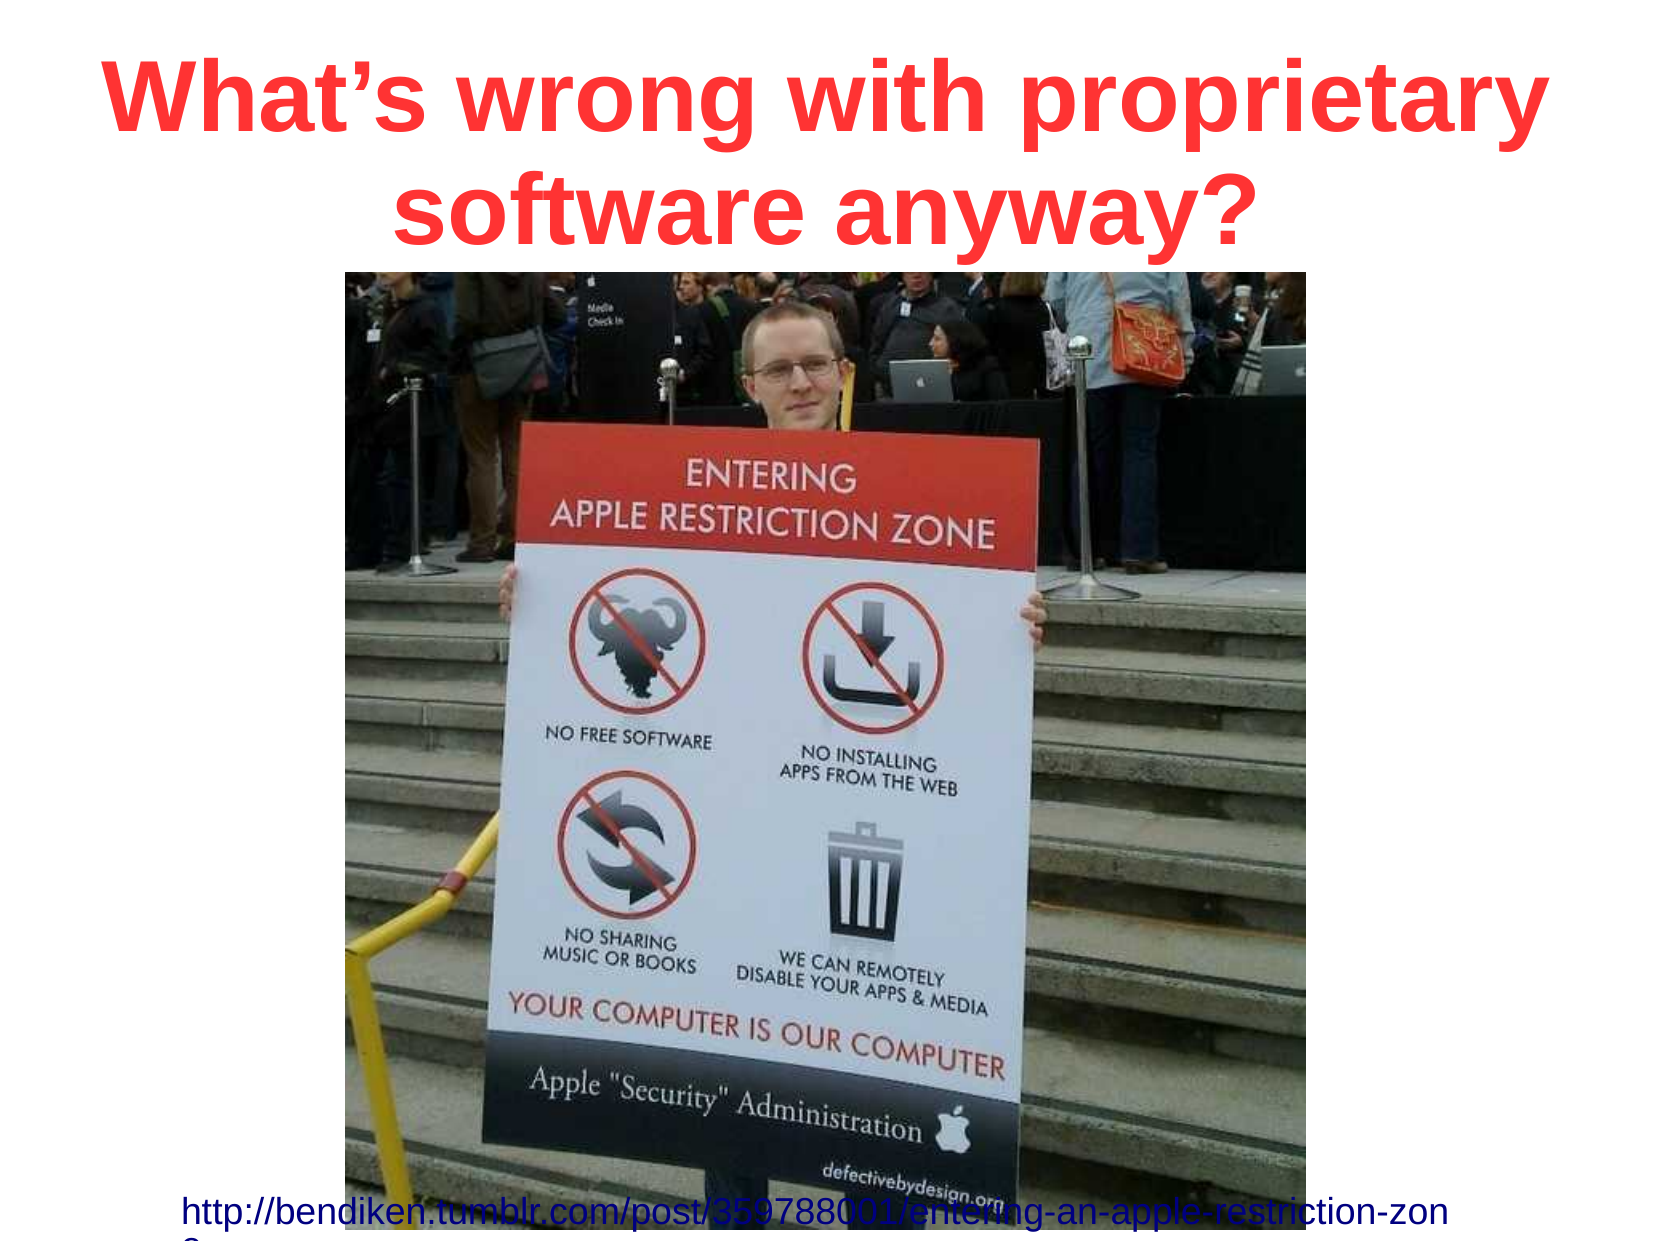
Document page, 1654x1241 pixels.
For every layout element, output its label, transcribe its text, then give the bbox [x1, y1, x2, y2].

picture [345, 272, 1306, 1183]
text_box http://bendiken.tumblr.com/post/359788001/entering-an-apple-restriction-zone [166, 1183, 1486, 1241]
title What’s wrong with proprietary software anyway? [82, 0, 1571, 340]
